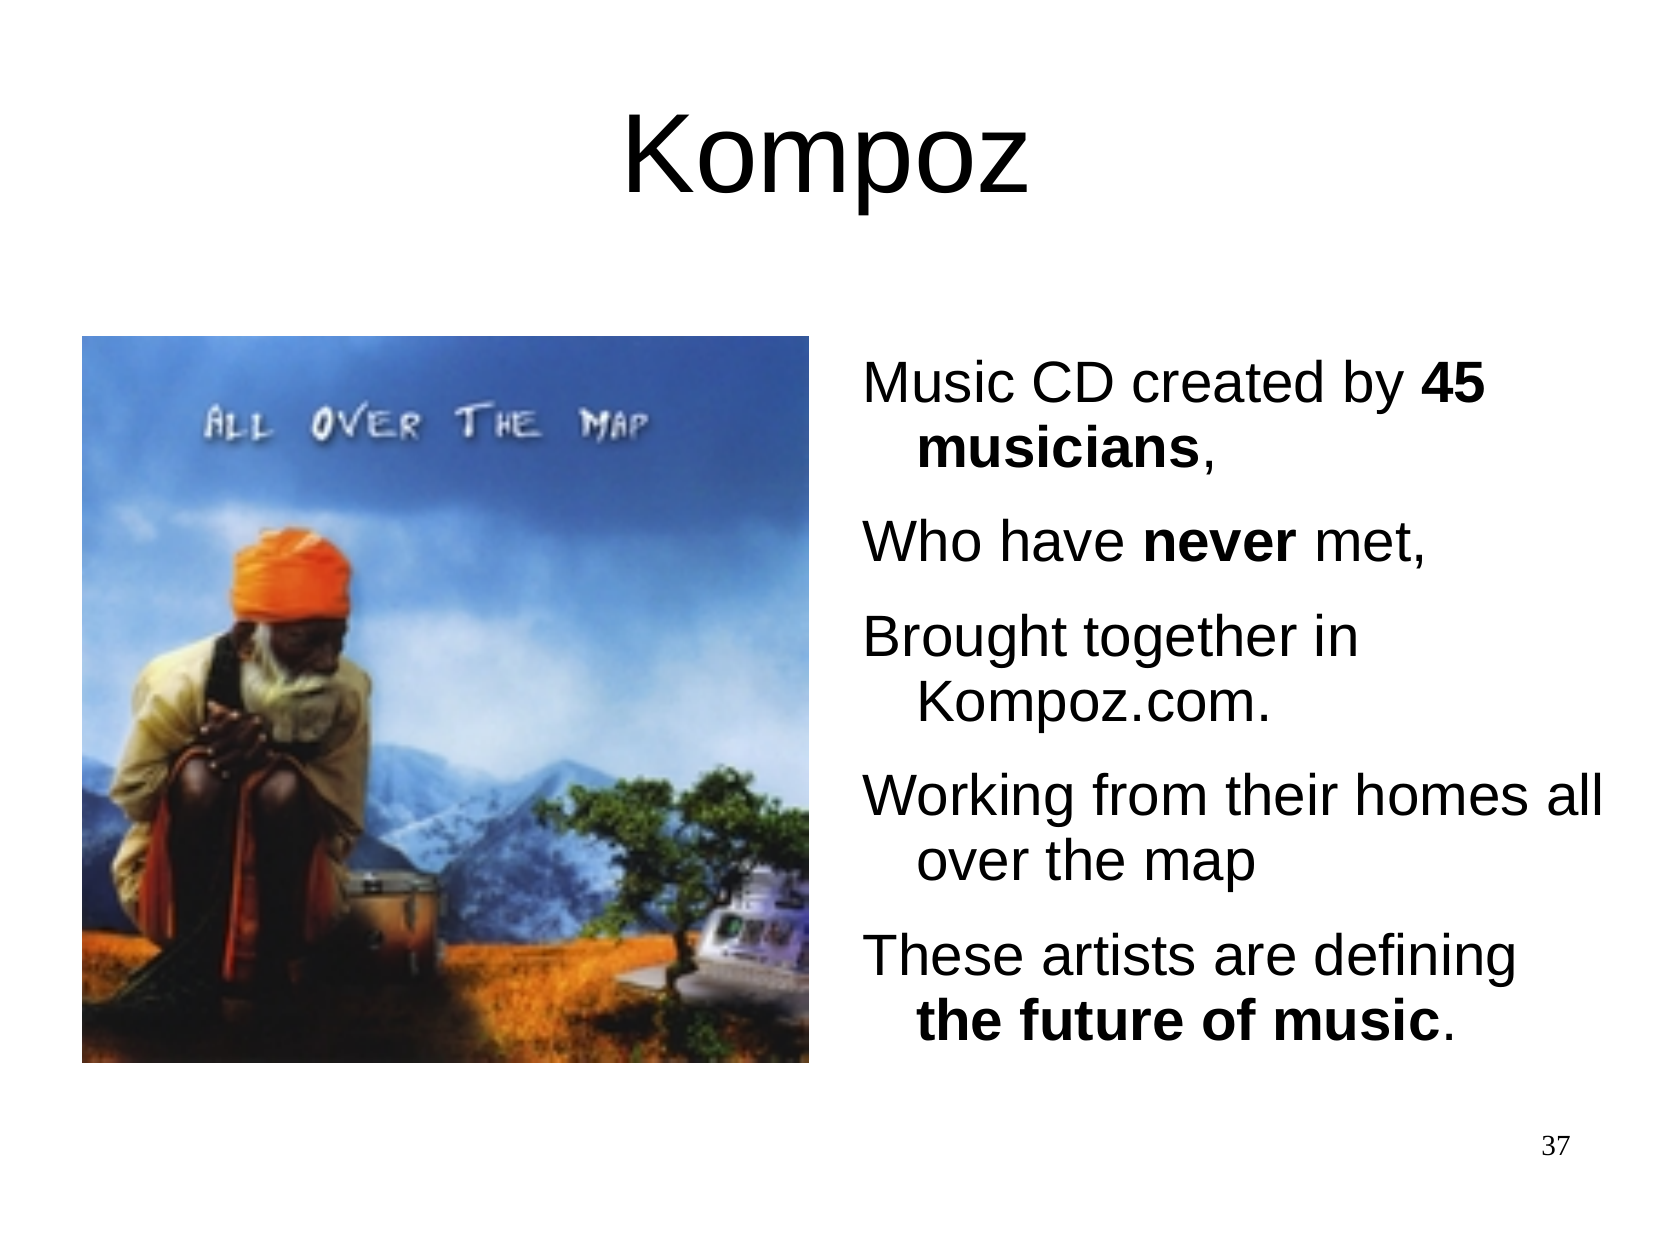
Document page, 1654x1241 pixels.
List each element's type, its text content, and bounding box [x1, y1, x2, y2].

title Kompoz [82, 49, 1571, 257]
list Music CD created by 45 musicians, Who have never met, Brought together in Kompoz.com. Working from their homes all over the map These artists are defining the future of music. [845, 349, 1613, 1110]
picture [82, 336, 809, 1063]
